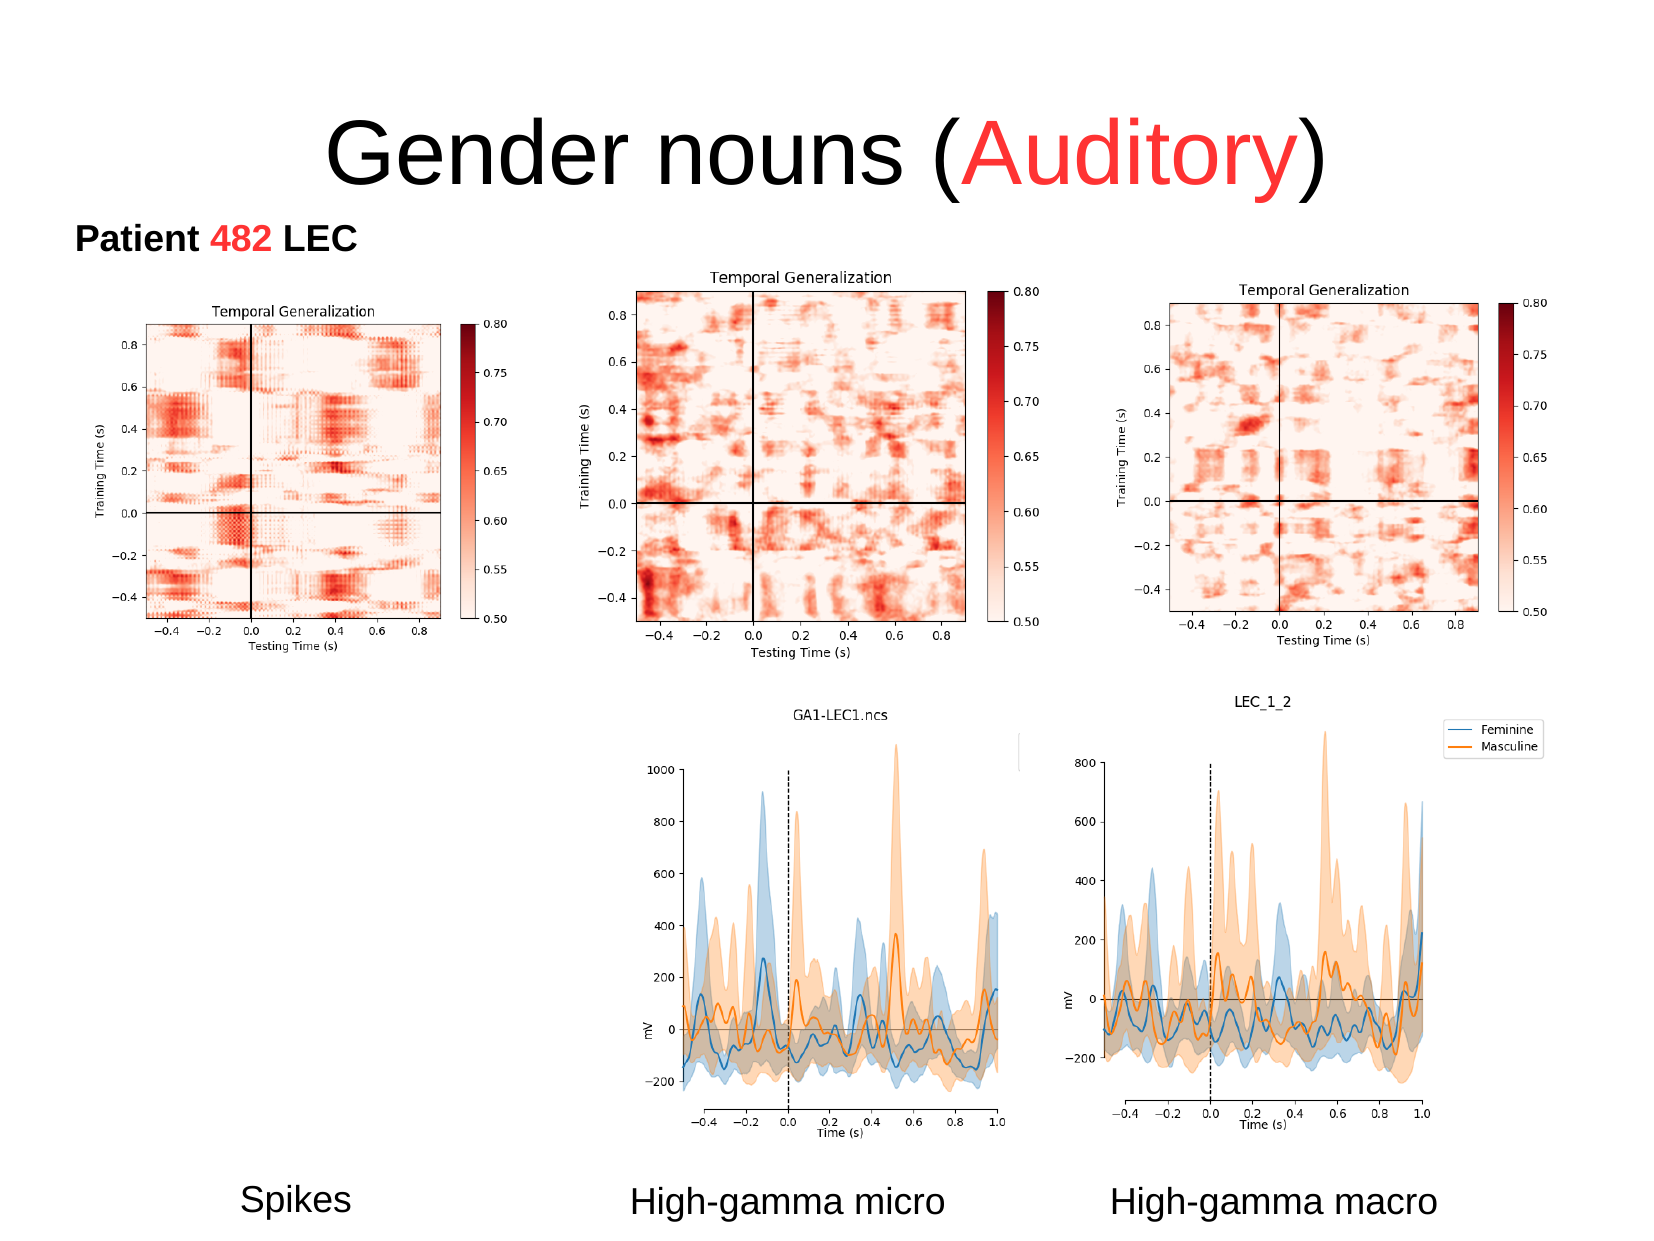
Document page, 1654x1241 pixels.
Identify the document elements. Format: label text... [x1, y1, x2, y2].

text_box Patient 482 LEC [60, 210, 616, 271]
text_box Spikes [225, 1171, 406, 1229]
text_box High-gamma micro [615, 1173, 976, 1231]
title Gender nouns (Auditory) [82, 49, 1571, 254]
picture [60, 239, 1654, 1163]
text_box High-gamma macro [1095, 1173, 1456, 1231]
